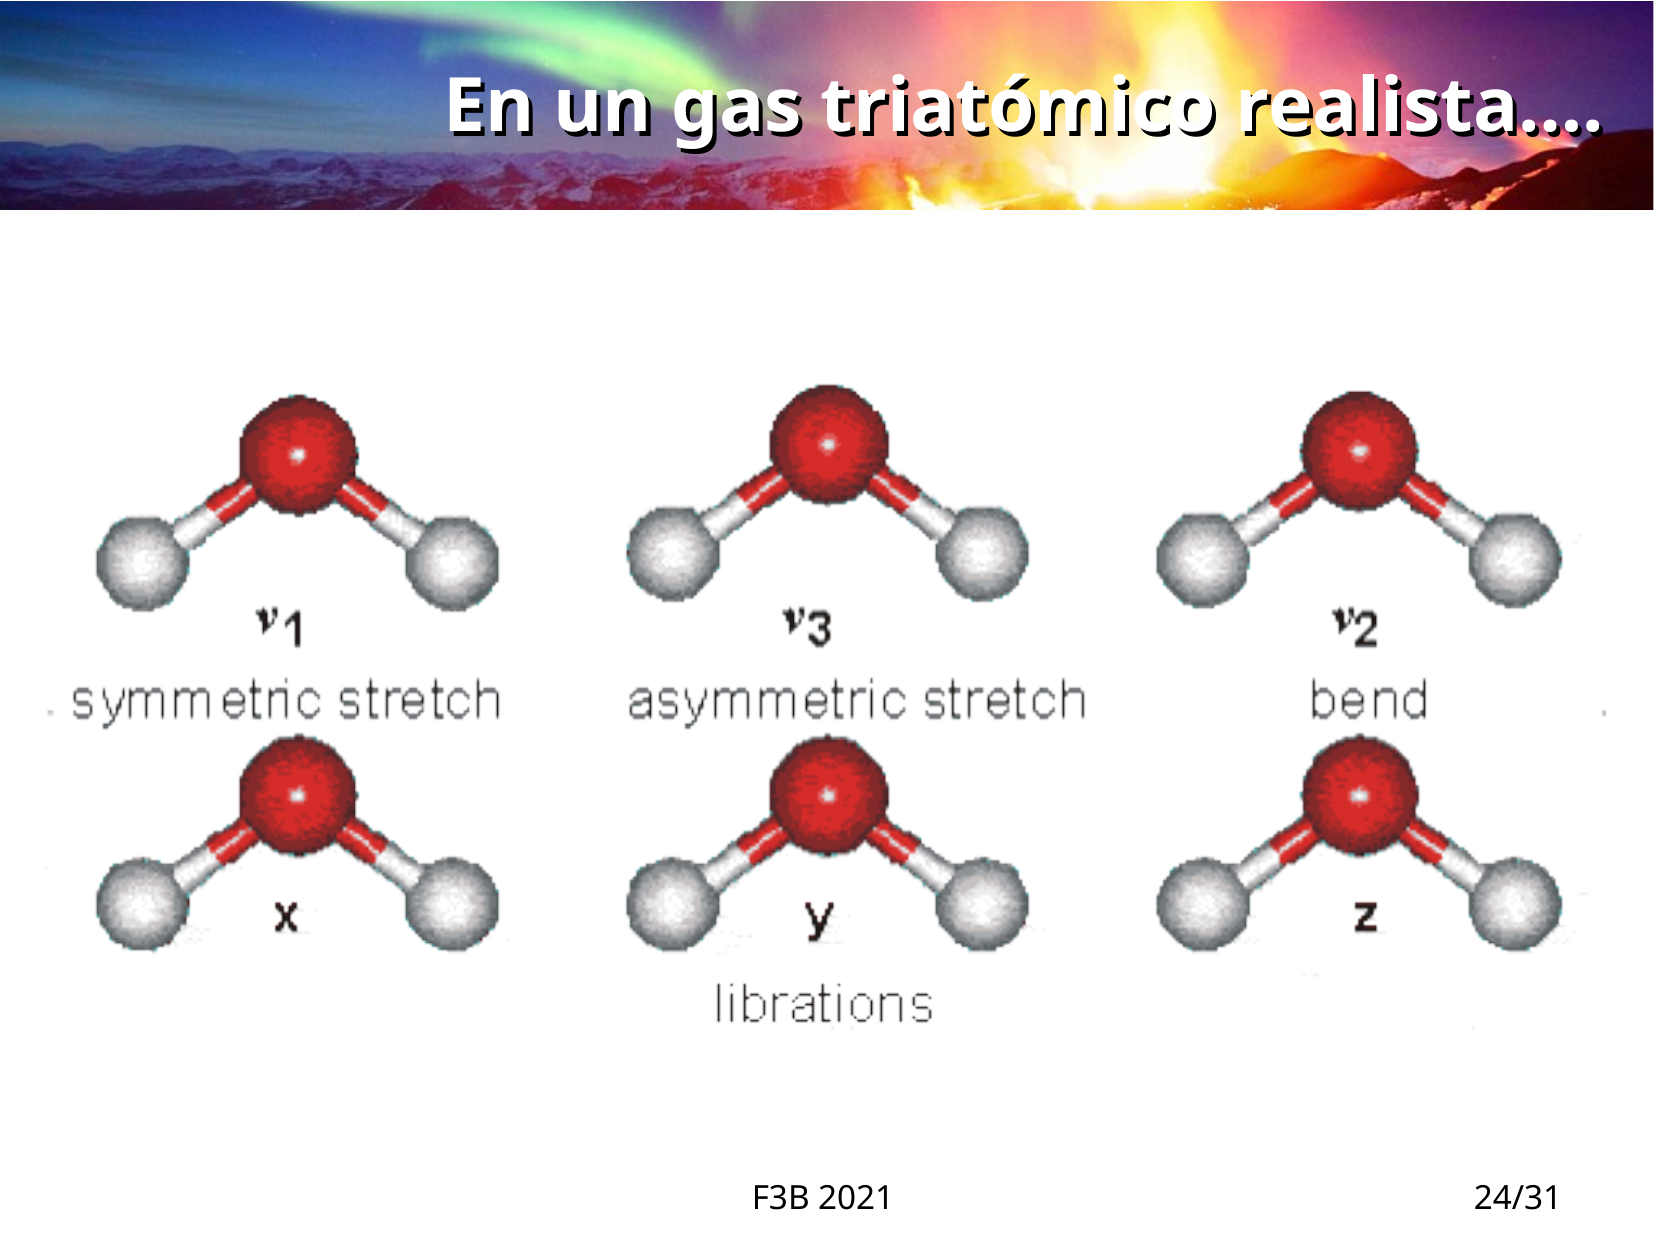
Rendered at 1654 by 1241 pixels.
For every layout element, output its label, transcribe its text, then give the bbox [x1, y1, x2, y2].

picture [45, 379, 1606, 1030]
picture [0, 1, 1654, 210]
title En un gas triatómico realista…. [45, 15, 1606, 191]
